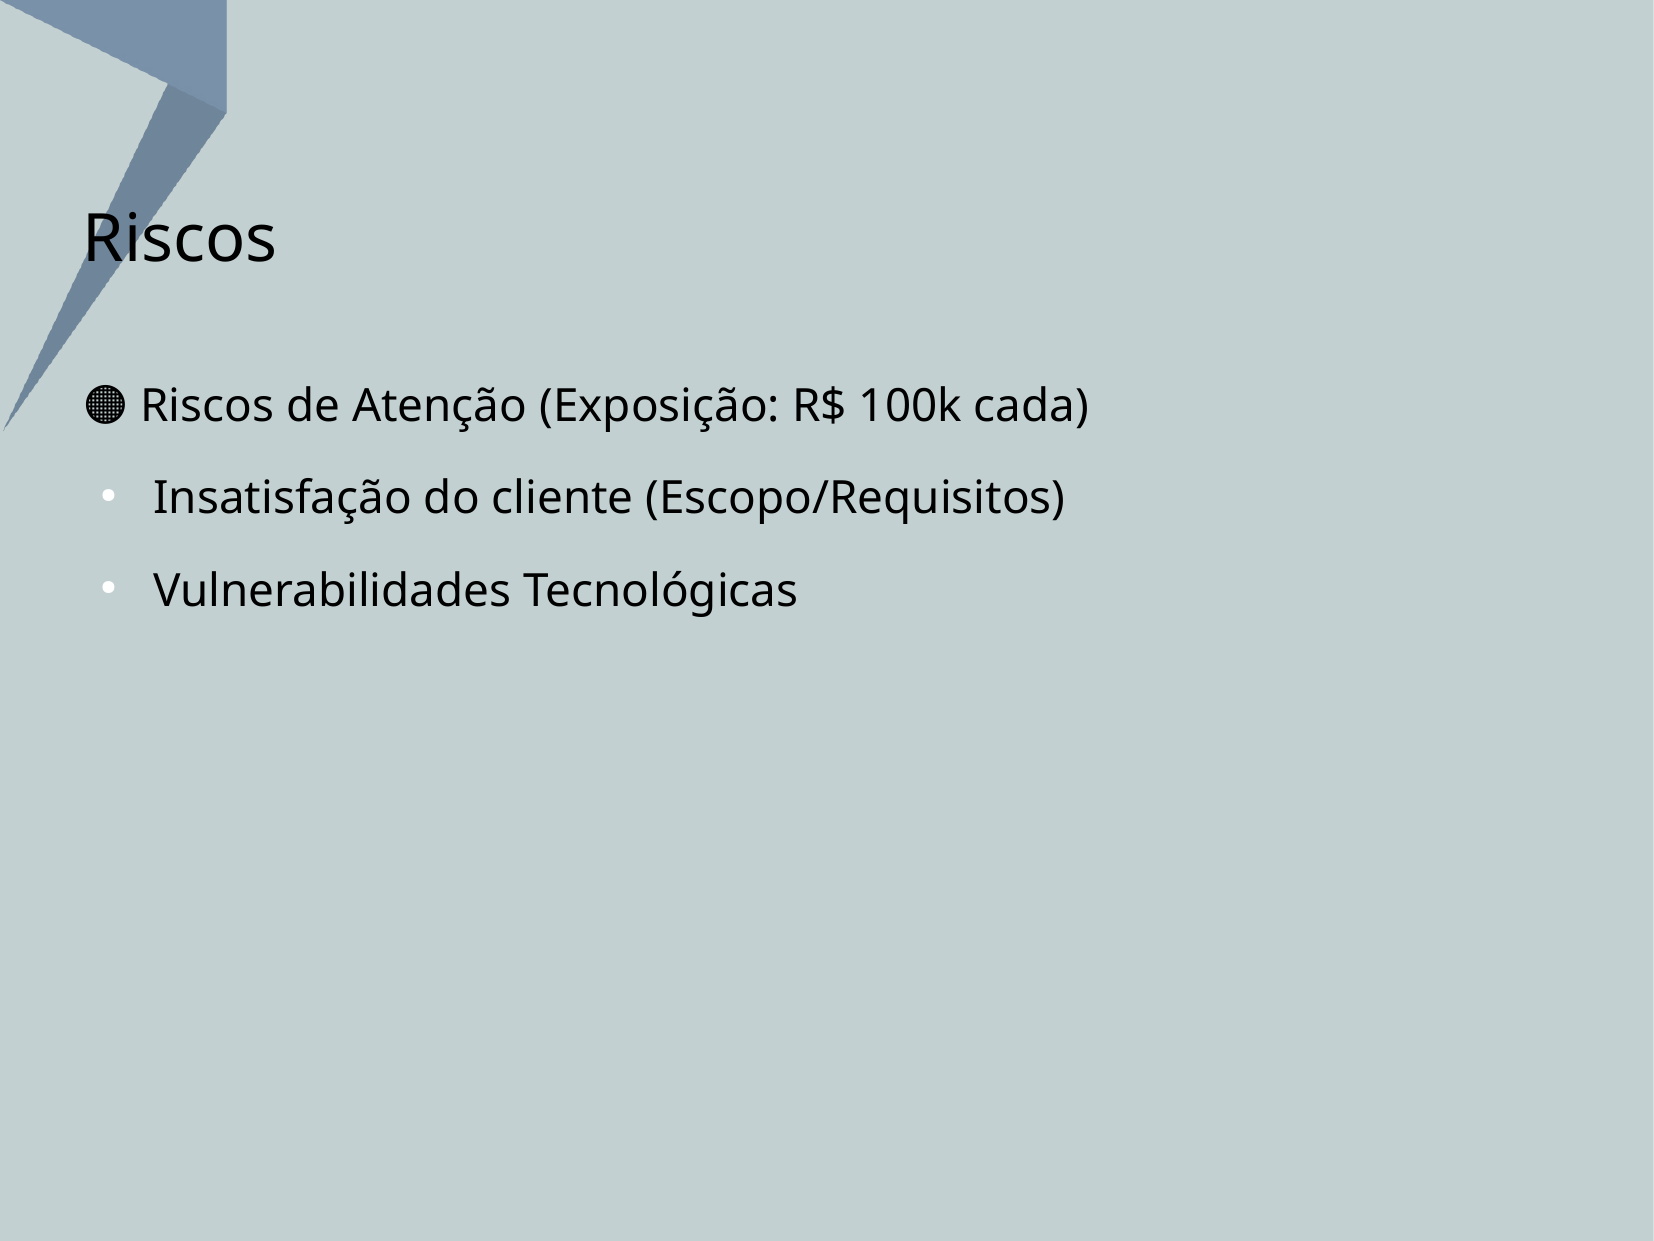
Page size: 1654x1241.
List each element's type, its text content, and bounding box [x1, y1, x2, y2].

list 🟠 Riscos de Atenção (Exposição: R$ 100k cada) Insatisfação do cliente (Escopo/Requisitos) Vulnerabilidades Tecnológicas [82, 372, 1571, 620]
picture [0, 0, 1654, 1241]
title Riscos [82, 132, 1571, 340]
